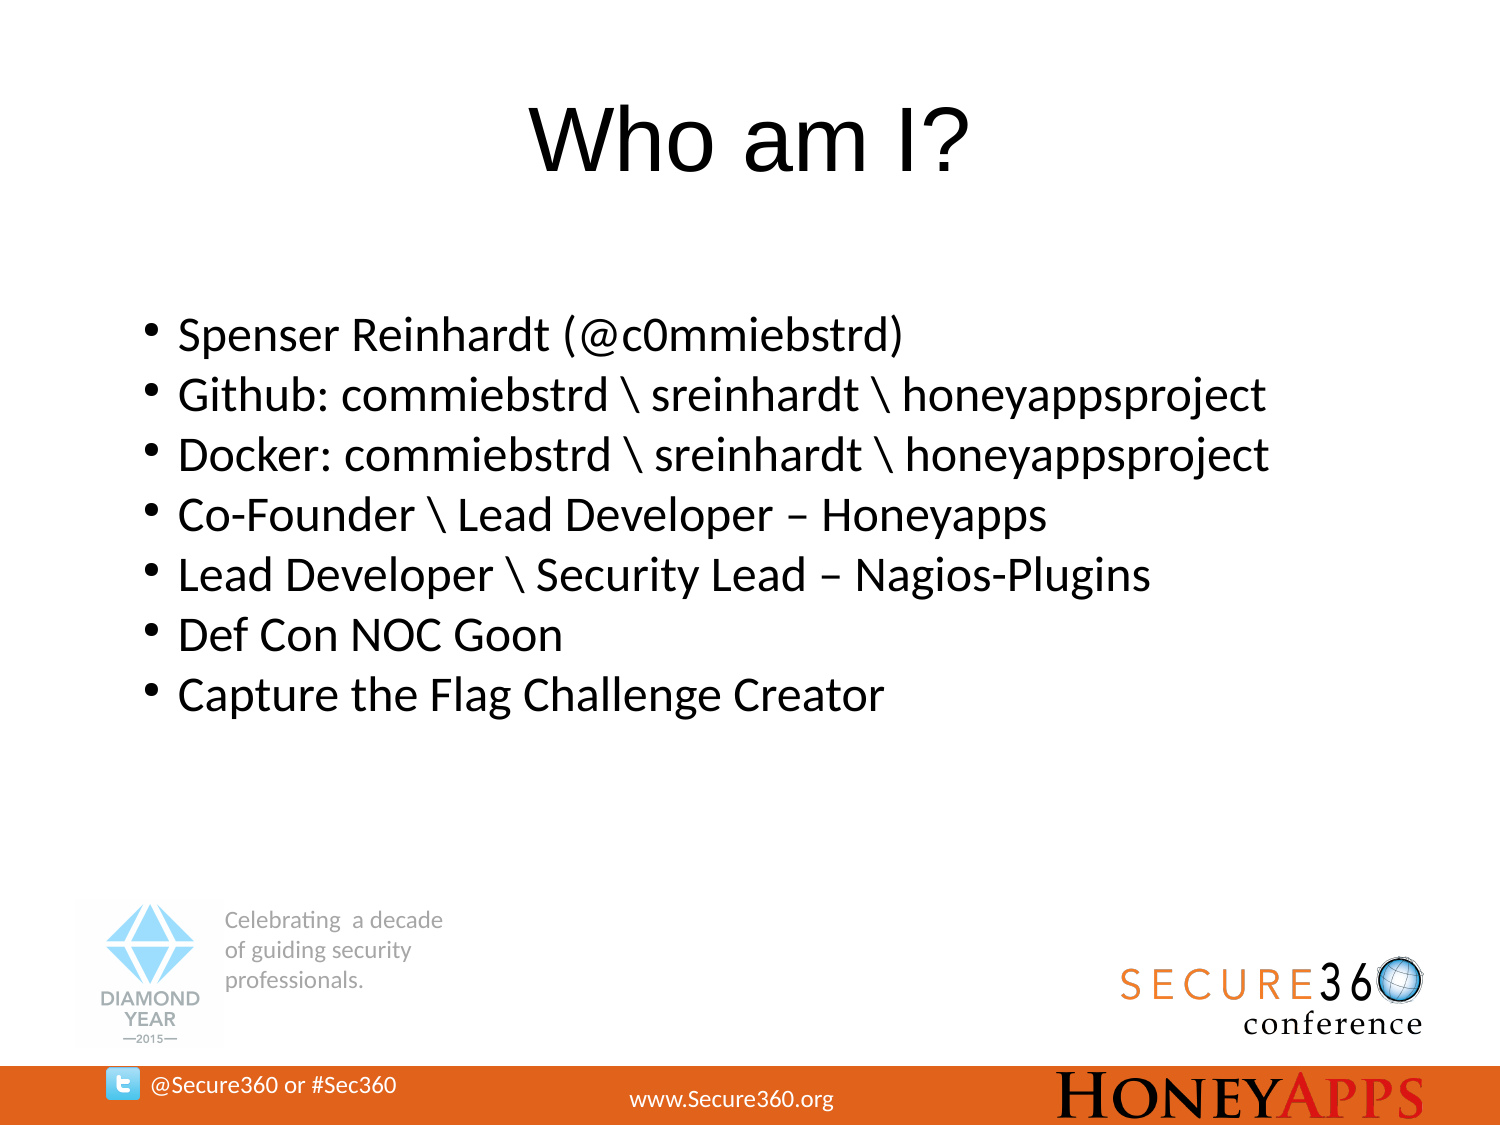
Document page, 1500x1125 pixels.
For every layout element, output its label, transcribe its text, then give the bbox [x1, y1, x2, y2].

picture [75, 899, 224, 1048]
picture [106, 1067, 140, 1100]
picture [1004, 956, 1486, 1125]
text_box Who am I? [112, 90, 1388, 180]
text_box Spenser Reinhardt (@c0mmiebstrd) Github: commiebstrd \ sreinhardt \ honeyappsproject Docker: commiebstrd \ sreinhardt \ honeyappsproject Co-Founder \ Lead Developer – Honeyapps Lead Developer \ Security Lead – Nagios-Plugins Def Con NOC Goon Capture the Flag Challenge Creator [142, 301, 1358, 855]
